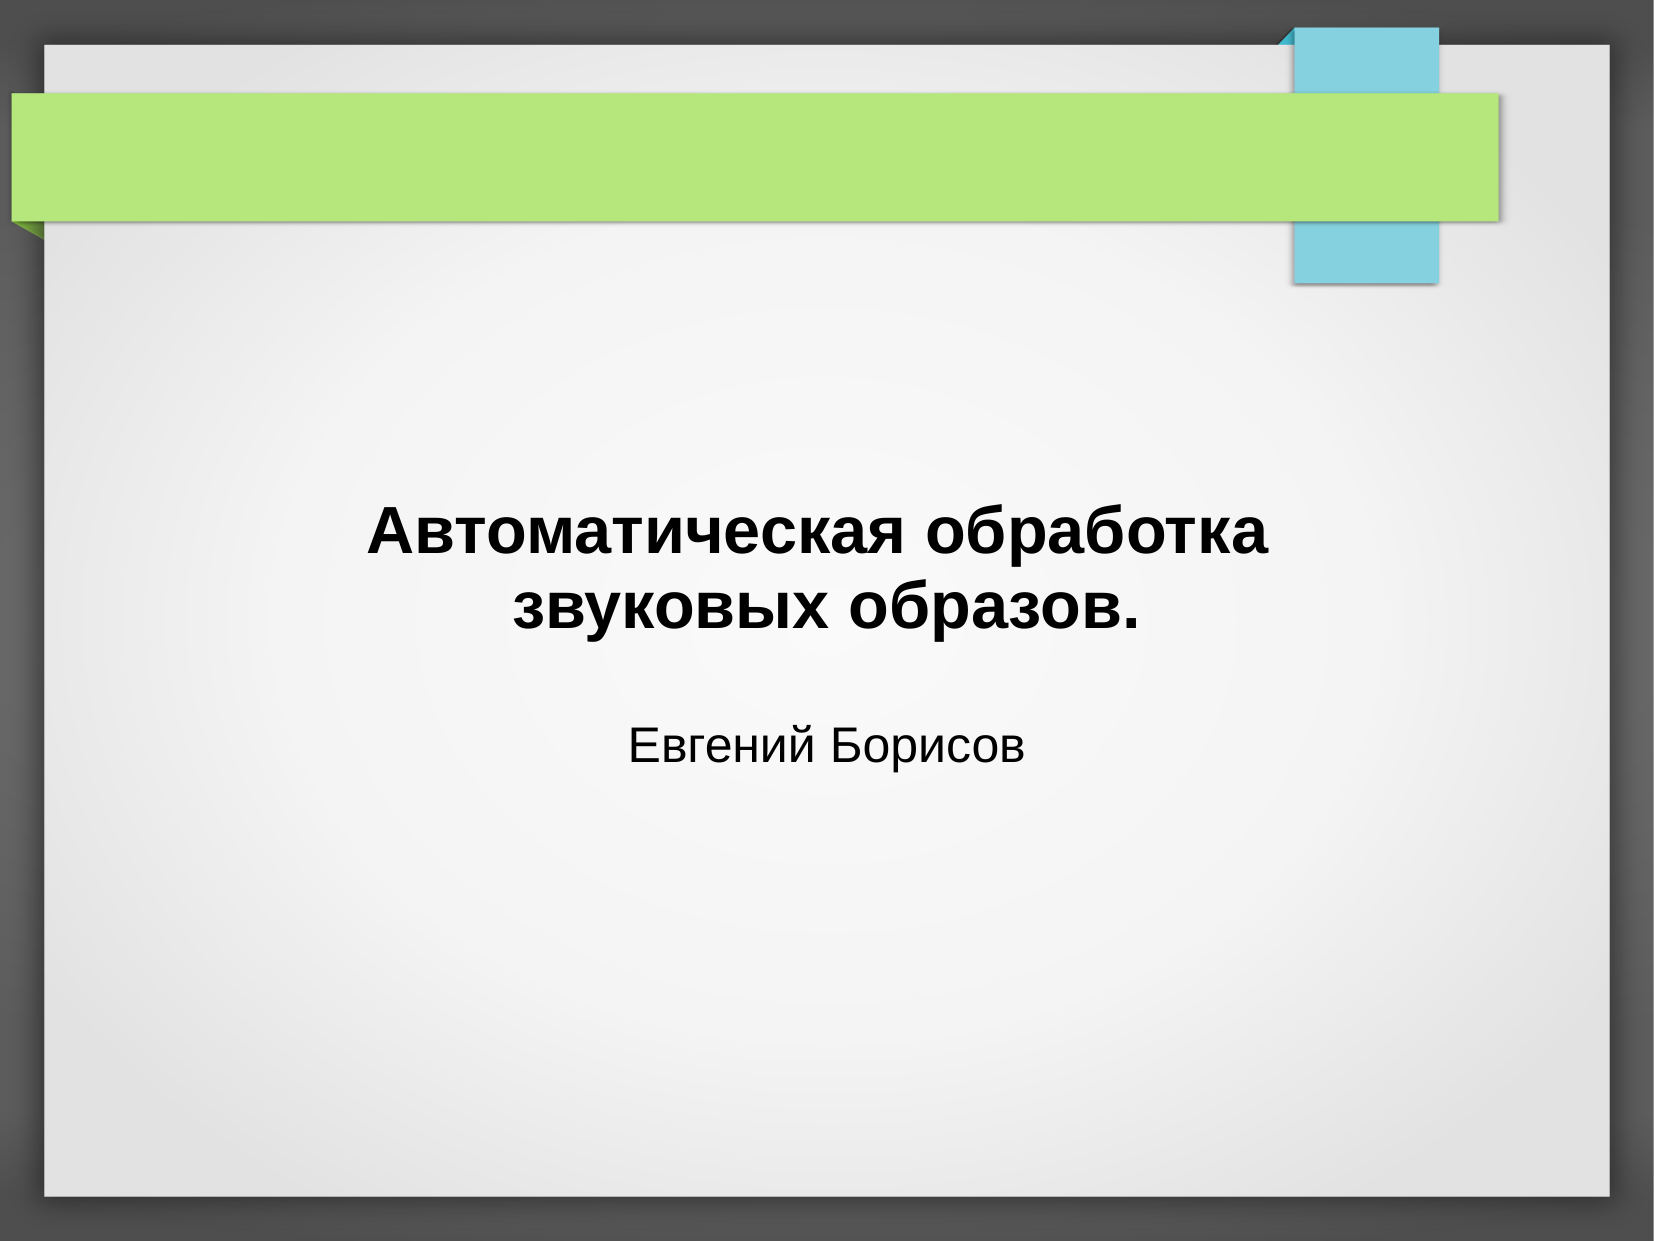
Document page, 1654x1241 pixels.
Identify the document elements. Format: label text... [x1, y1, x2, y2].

subtitle Автоматическая обработка звуковых образов. Евгений Борисов [82, 290, 1571, 1010]
picture [0, 0, 1654, 1241]
